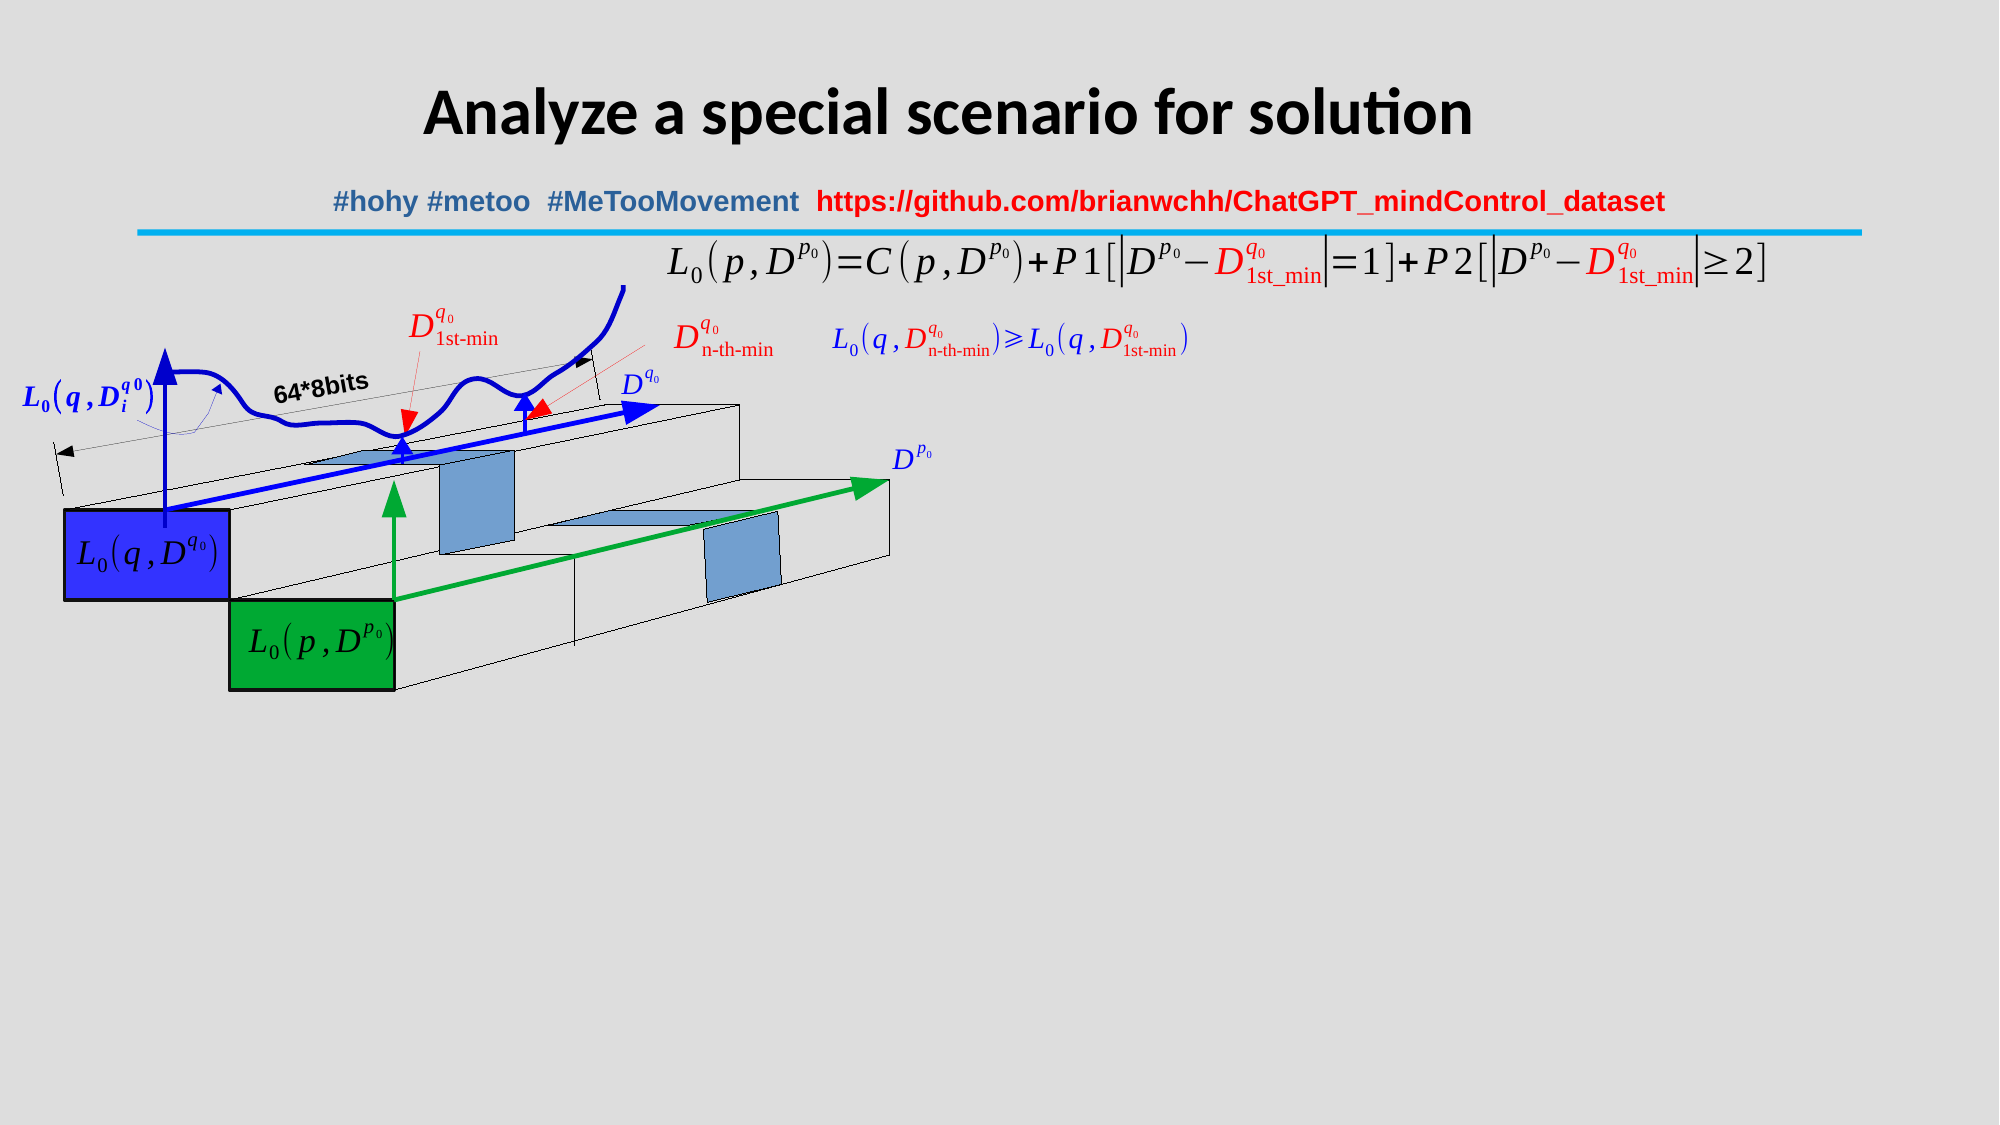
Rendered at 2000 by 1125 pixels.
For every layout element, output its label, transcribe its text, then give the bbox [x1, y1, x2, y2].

text_box [394, 450, 515, 555]
chart [394, 615, 402, 665]
text_box #hohy #metoo #MeTooMovement https://github.com/brianwchh/ChatGPT_mindControl_dataset [0, 177, 2000, 225]
chart [660, 232, 1774, 290]
text_box [304, 450, 401, 465]
chart [666, 311, 781, 361]
text_box [548, 510, 751, 526]
text_box [412, 450, 431, 454]
chart [15, 375, 161, 417]
chart [401, 299, 506, 350]
chart [885, 438, 939, 476]
chart [69, 527, 225, 577]
chart [613, 363, 666, 401]
text_box [703, 511, 782, 603]
text_box Analyze a special scenario for solution [415, 59, 1499, 155]
chart [825, 317, 1195, 361]
text_box [64, 511, 394, 691]
